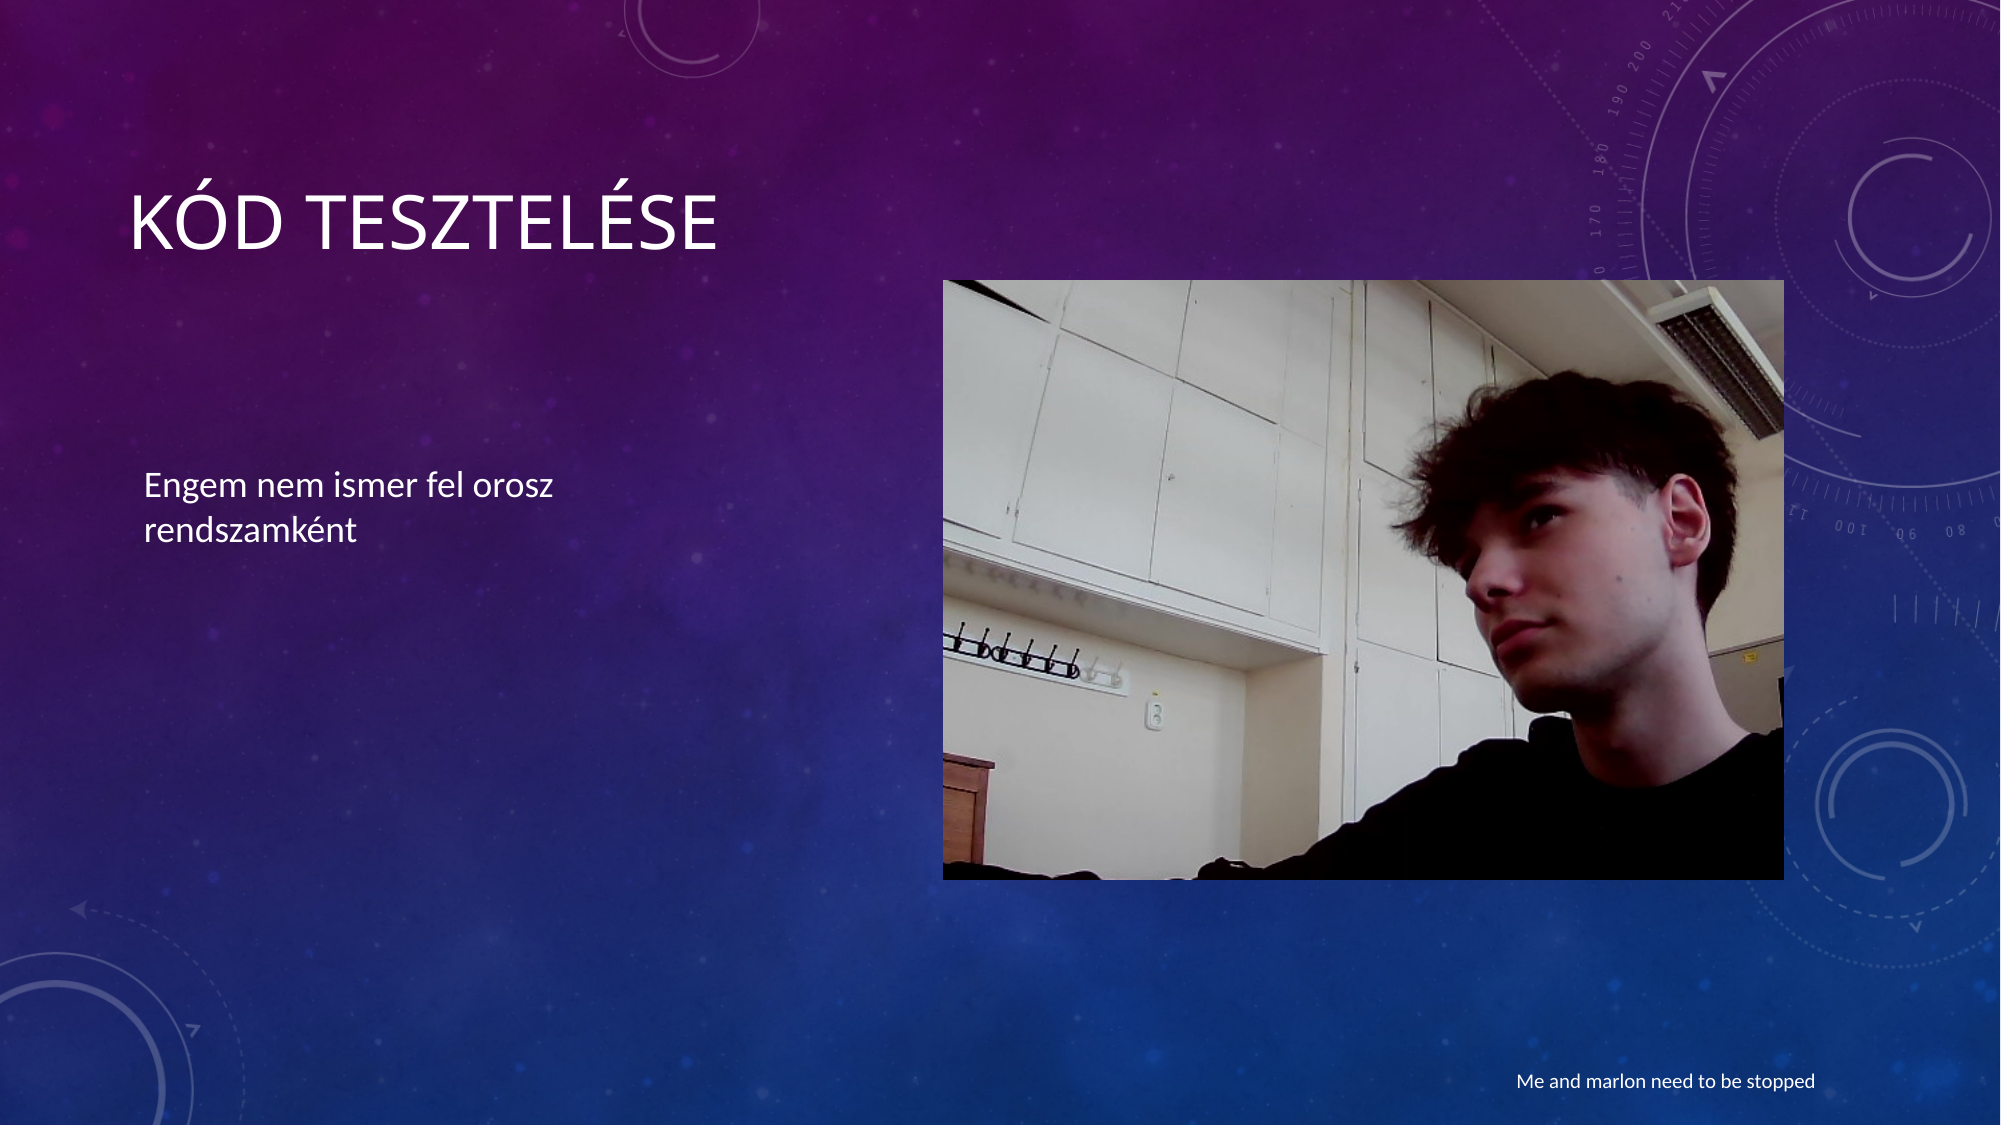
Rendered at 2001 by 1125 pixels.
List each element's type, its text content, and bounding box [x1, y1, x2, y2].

text_box Engem nem ismer fel orosz rendszamként [128, 452, 702, 559]
picture [943, 280, 1784, 880]
title Kód tesztelése [112, 99, 1775, 339]
text_box Me and marlon need to be stopped [1501, 1060, 1952, 1102]
